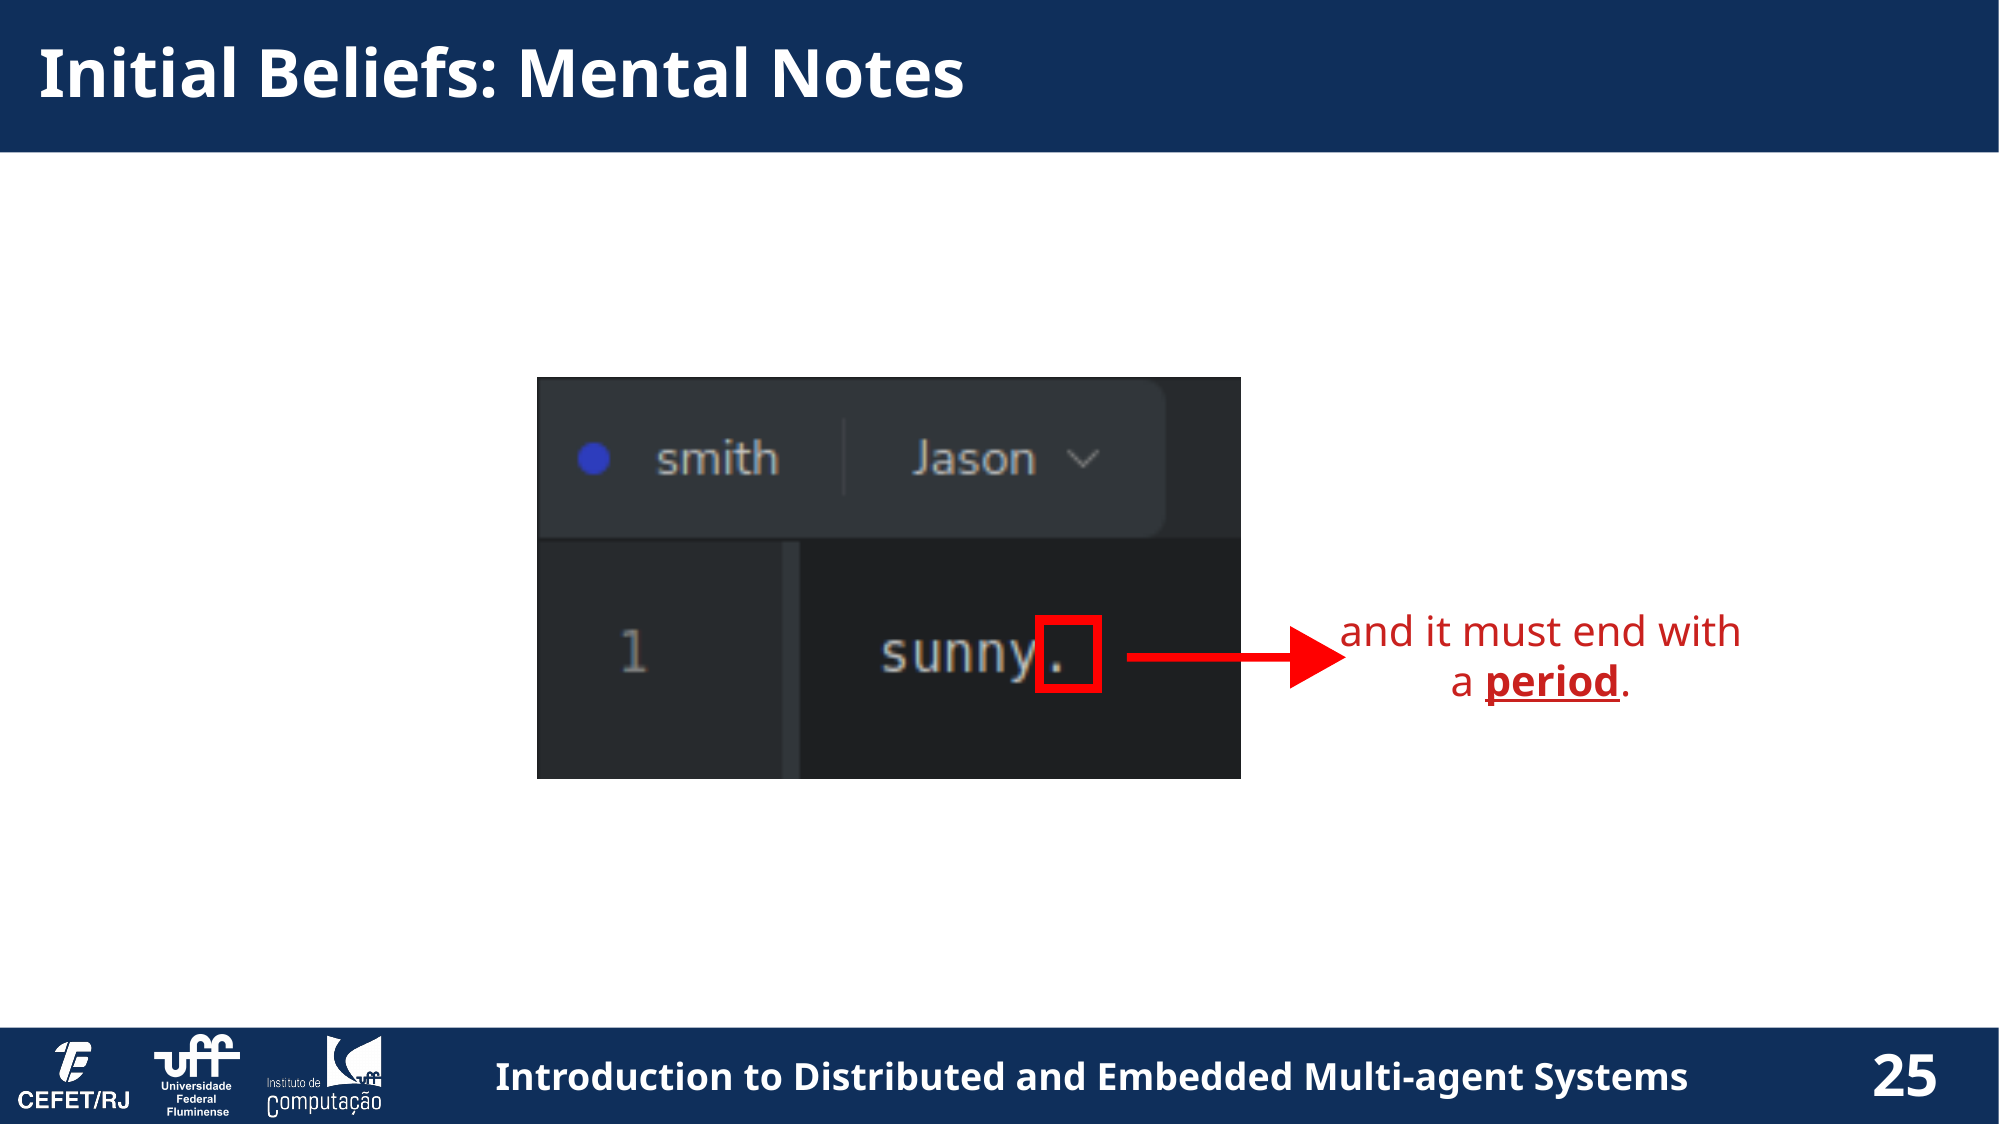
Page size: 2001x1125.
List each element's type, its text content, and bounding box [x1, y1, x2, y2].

text_box and it must end with a period. [1322, 596, 1760, 712]
picture [18, 1021, 129, 1125]
picture [537, 377, 1241, 779]
text_box [1126, 625, 1346, 689]
text_box Initial Beliefs: Mental Notes [25, 23, 1999, 119]
picture [265, 1033, 383, 1118]
picture [153, 1033, 241, 1121]
